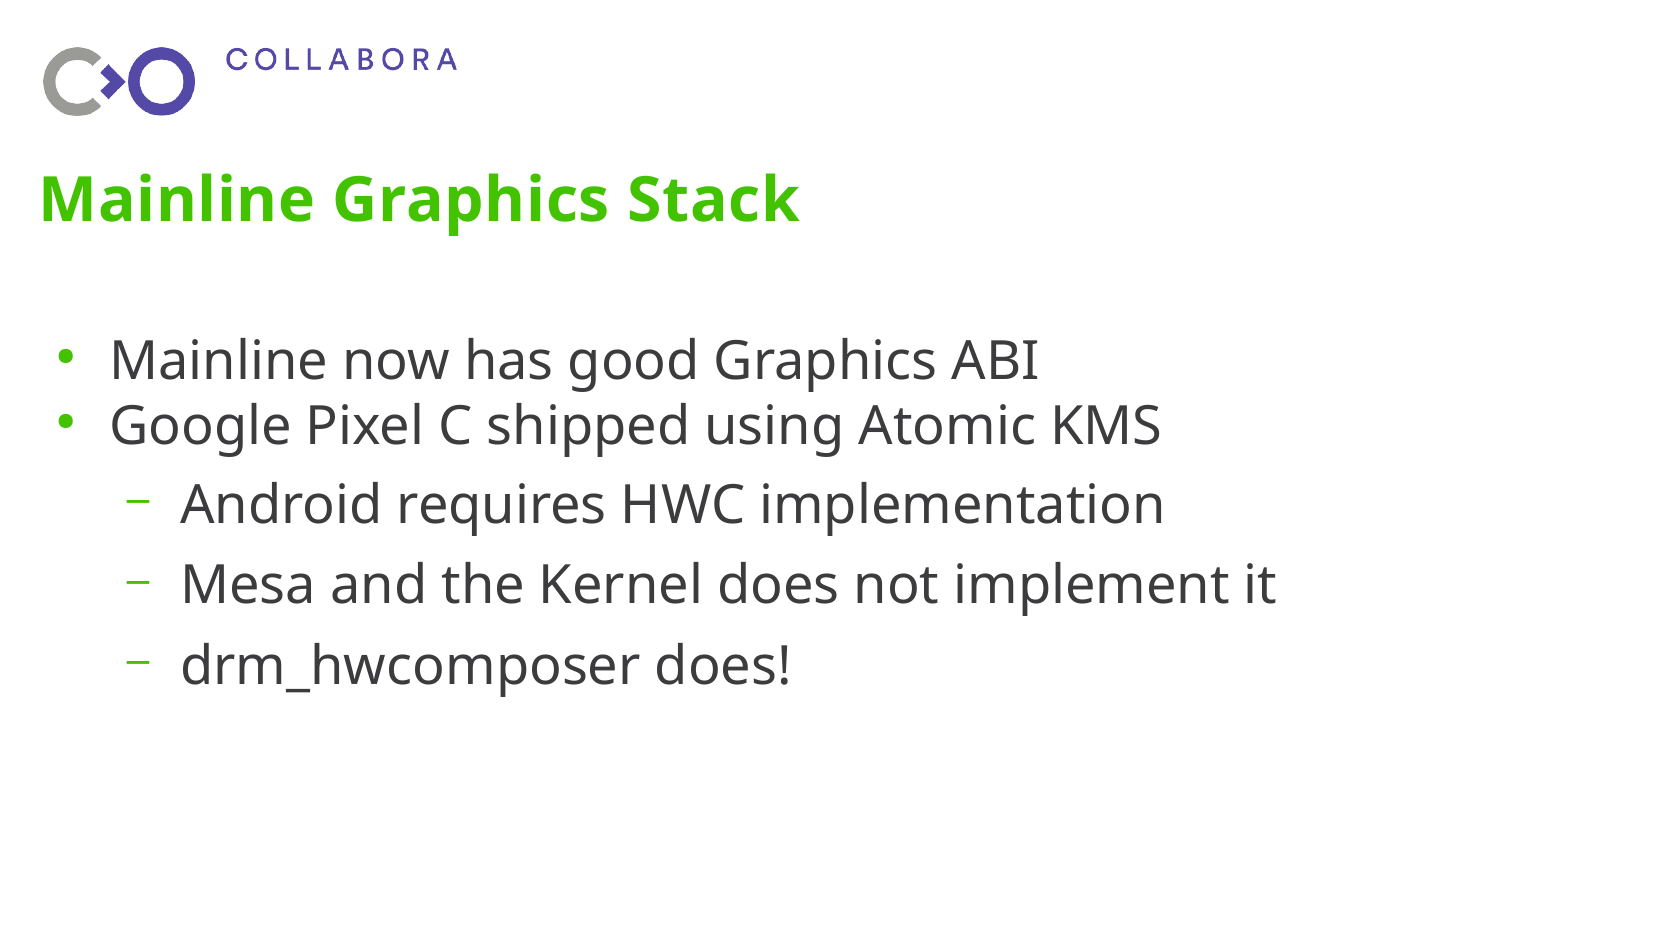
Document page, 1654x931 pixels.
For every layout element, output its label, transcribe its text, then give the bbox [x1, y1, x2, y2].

list Mainline now has good Graphics ABI Google Pixel C shipped using Atomic KMS Android requires HWC implementation Mesa and the Kernel does not implement it drm_hwcomposer does! [38, 325, 1614, 581]
picture [43, 47, 457, 116]
title Mainline Graphics Stack [38, 159, 1614, 216]
